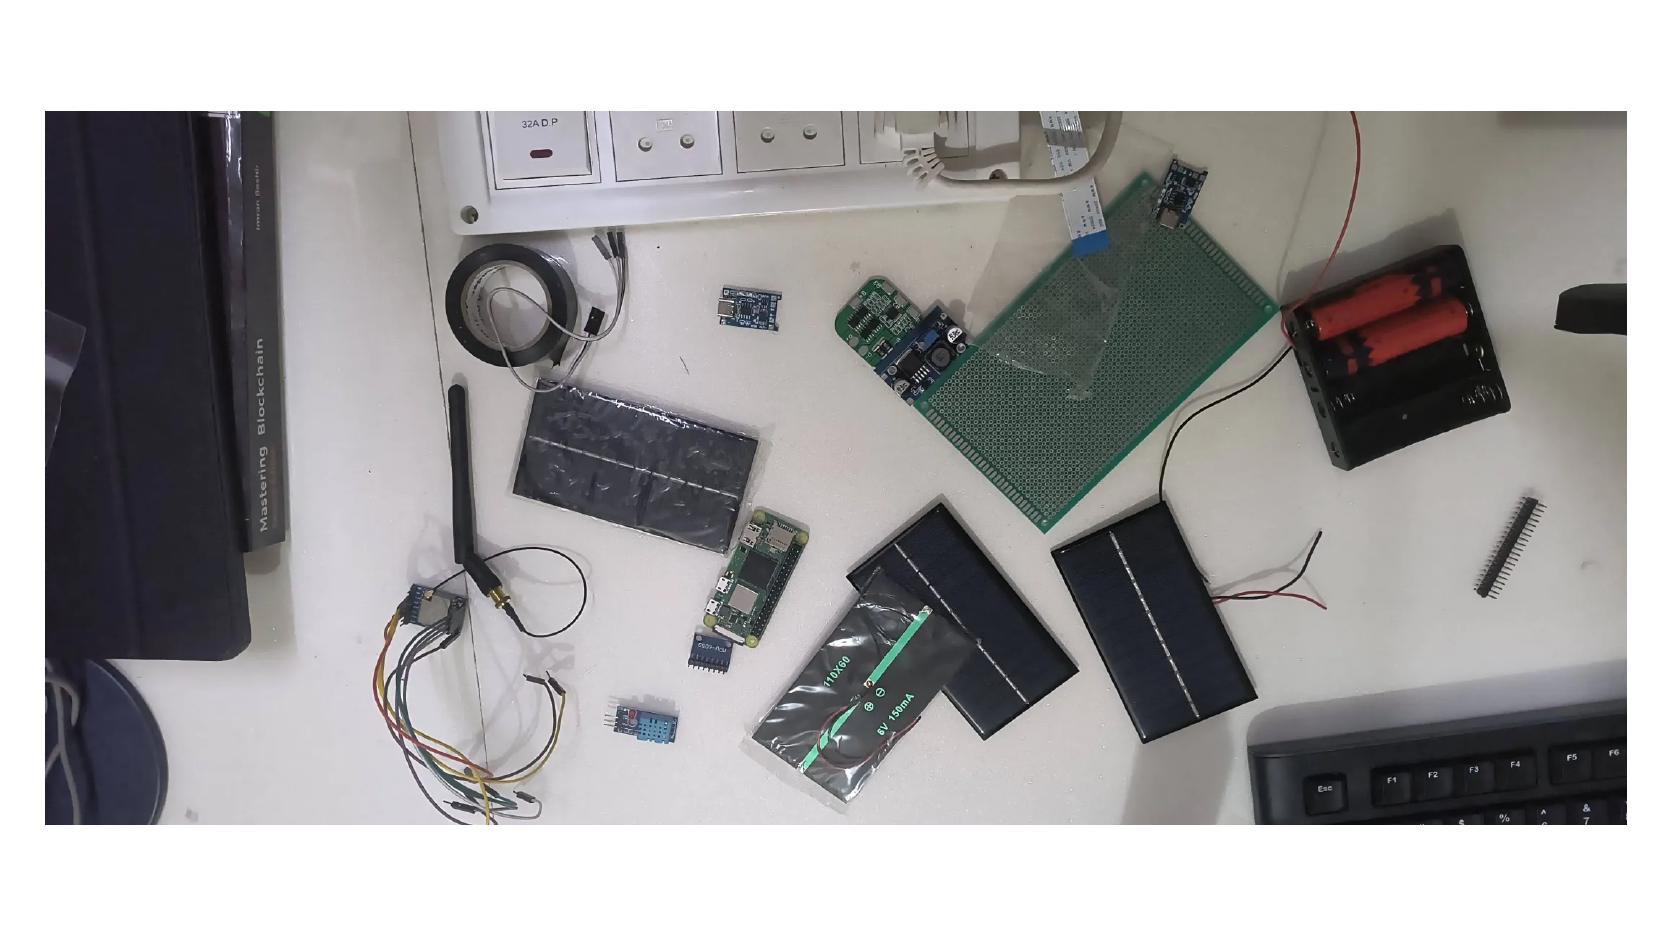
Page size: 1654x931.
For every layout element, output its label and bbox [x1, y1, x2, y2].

picture [45, 111, 1627, 825]
